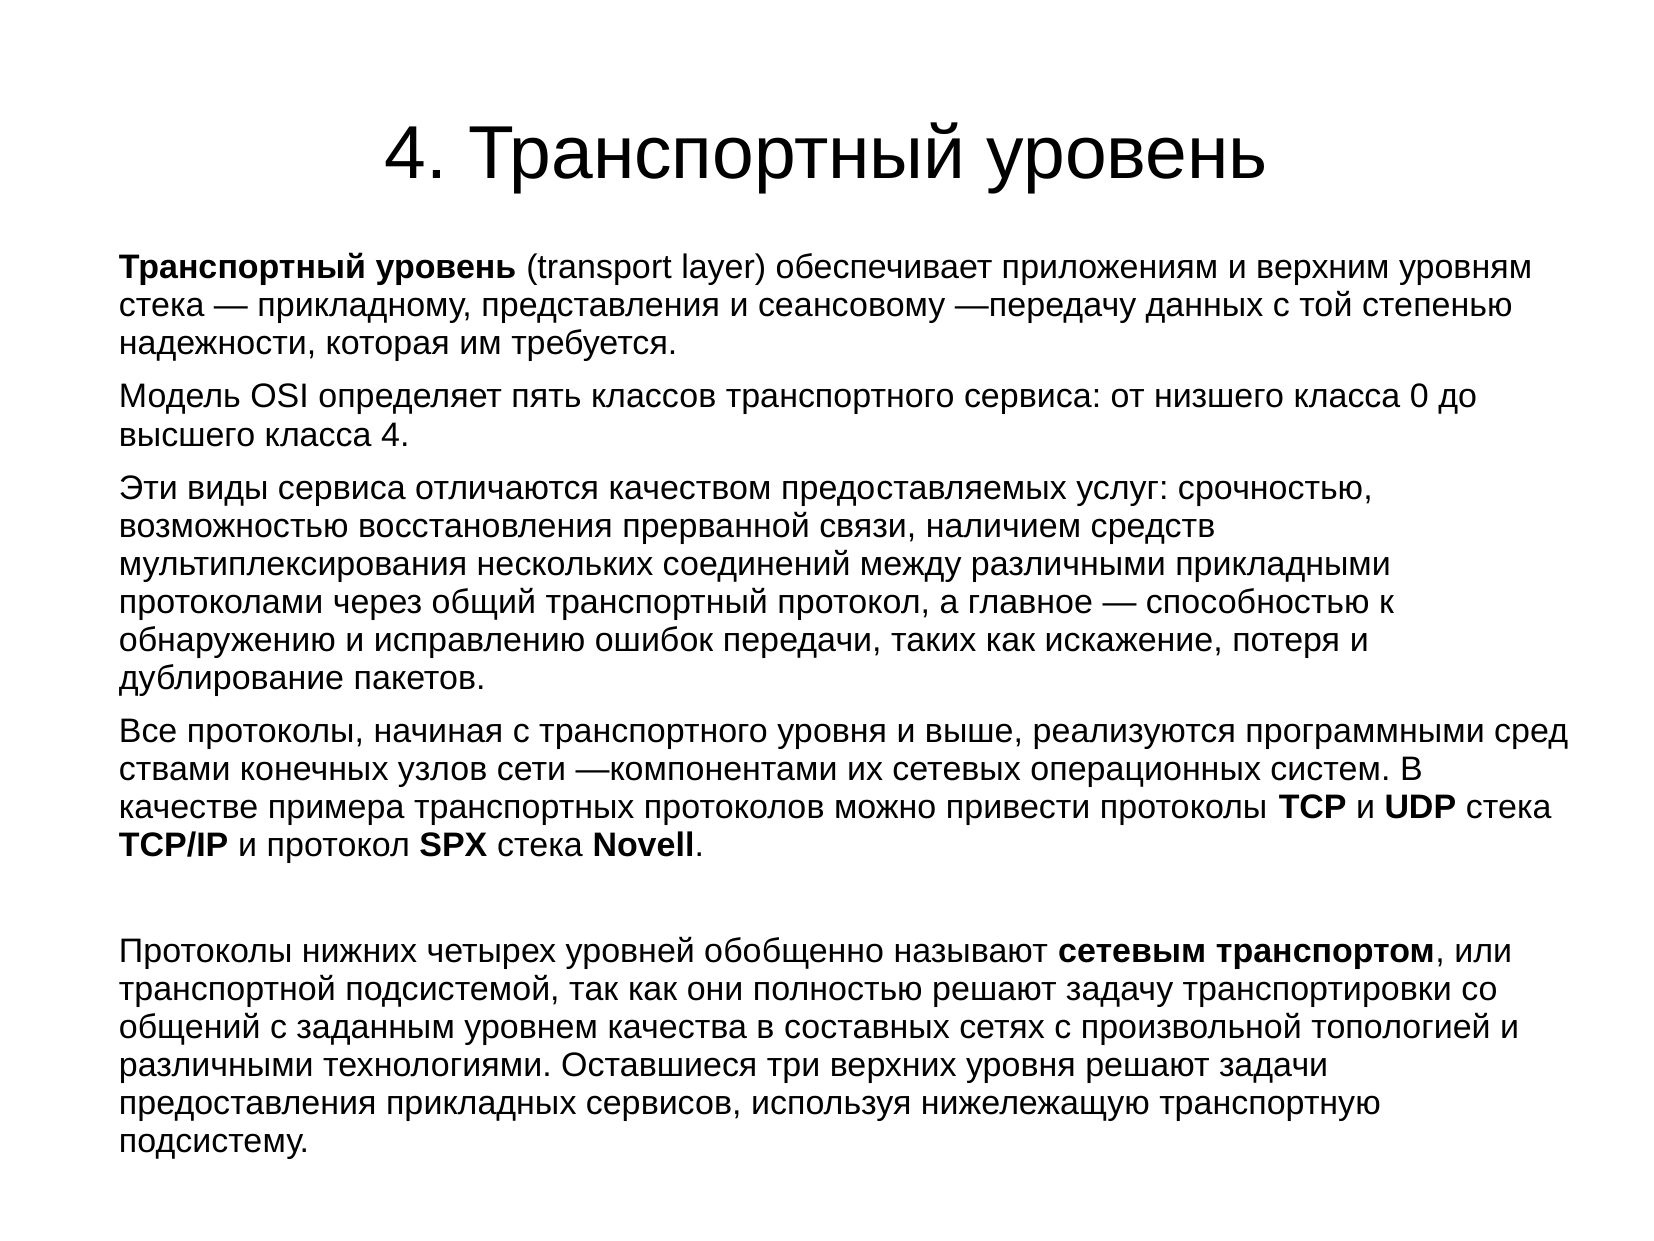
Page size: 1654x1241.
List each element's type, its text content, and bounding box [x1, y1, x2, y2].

title 4. Транспортный уровень [82, 49, 1571, 248]
list Транспортный уровень (transport layer) обеспечивает приложениям и верхним уровням стека — прикладному, представления и сеансовому —передачу данных с той степенью надеж­ности, которая им требуется. Модель OSI определяет пять классов транспортного сервиса: от низшего класса 0 до высшего класса 4. Эти виды сервиса отличаются качеством предо­ставляемых услуг: срочностью, возможностью восстановления прерванной связи, наличием средств мультиплексирования нескольких соединений между различными прикладными протоколами через общий транспортный протокол, а главное — способностью к обнаружению и исправлению ошибок передачи, таких как искажение, потеря и дублирование пакетов. Все протоколы, начиная с транспортного уровня и выше, реализуются программными сред­ствами конечных узлов сети —компонентами их сетевых операционных систем. В качестве примера транспортных протоколов можно привести протоколы TCP и UDP стека ТСР/IP и протокол SPX стека Novell. Протоколы нижних четырех уровней обобщенно называют сетевым транспортом, или транспортной подсистемой, так как они полностью решают задачу транспортировки со­общений с заданным уровнем качества в составных сетях с произвольной топологией и раз­личными технологиями. Оставшиеся три верхних уровня решают задачи предоставления прикладных сервисов, используя нижележащую транспортную подсистему. [82, 248, 1571, 1170]
